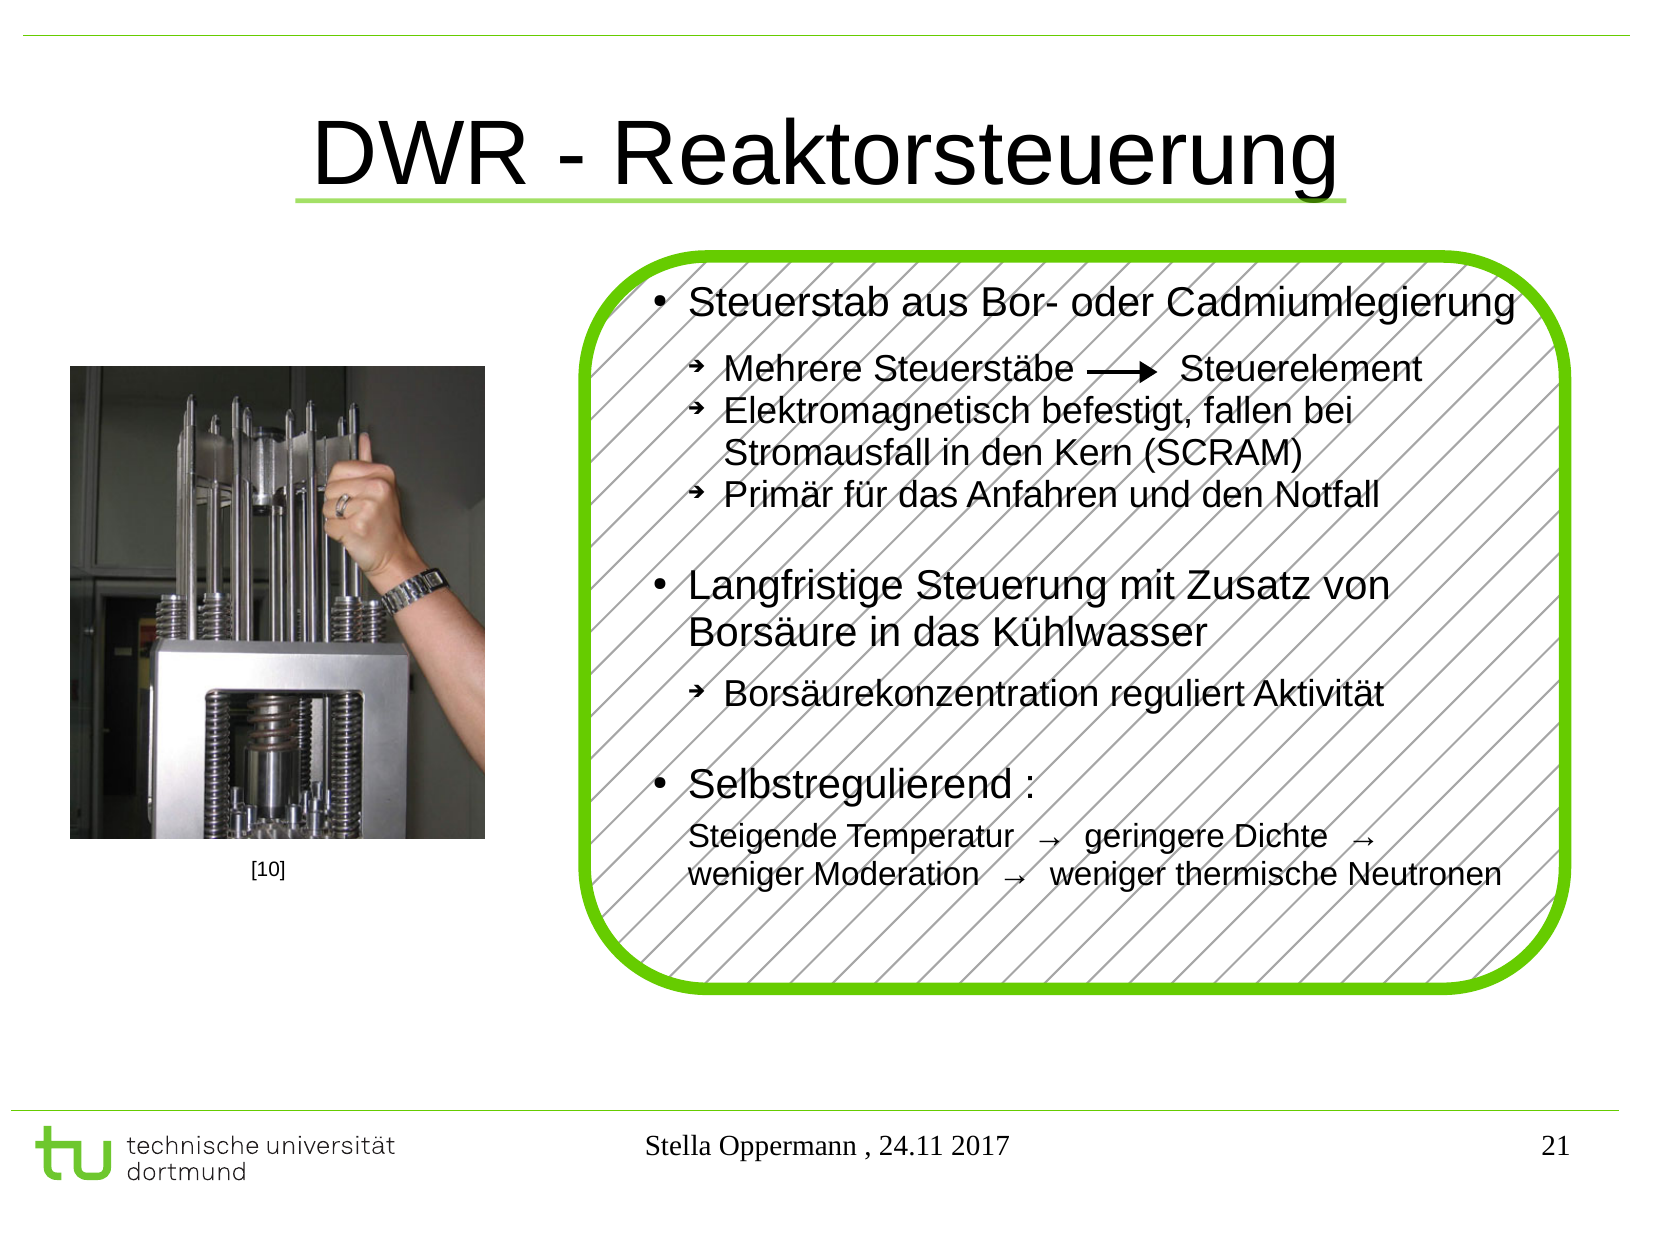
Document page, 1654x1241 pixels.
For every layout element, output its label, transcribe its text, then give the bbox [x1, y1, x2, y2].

picture [70, 366, 485, 839]
text_box [648, 256, 1501, 271]
text_box [10] [236, 850, 319, 922]
title DWR - Reaktorsteuerung [82, 49, 1571, 257]
chart [35, 1125, 461, 1241]
text_box [1542, 307, 1566, 939]
text_box [584, 278, 637, 967]
text_box Steuerstab aus Bor- oder Cadmiumlegierung Mehrere Steuerstäbe Steuerelement Elektromagnetisch befestigt, fallen bei Stromausfall in den Kern (SCRAM) Primär für das Anfahren und den Notfall Langfristige Steuerung mit Zusatz von Borsäure in das Kühlwasser Borsäurekonzentration reguliert Aktivität Selbstregulierend : Steigende Temperatur → geringere Dichte → weniger Moderation → weniger thermische Neutronen [637, 271, 1542, 993]
